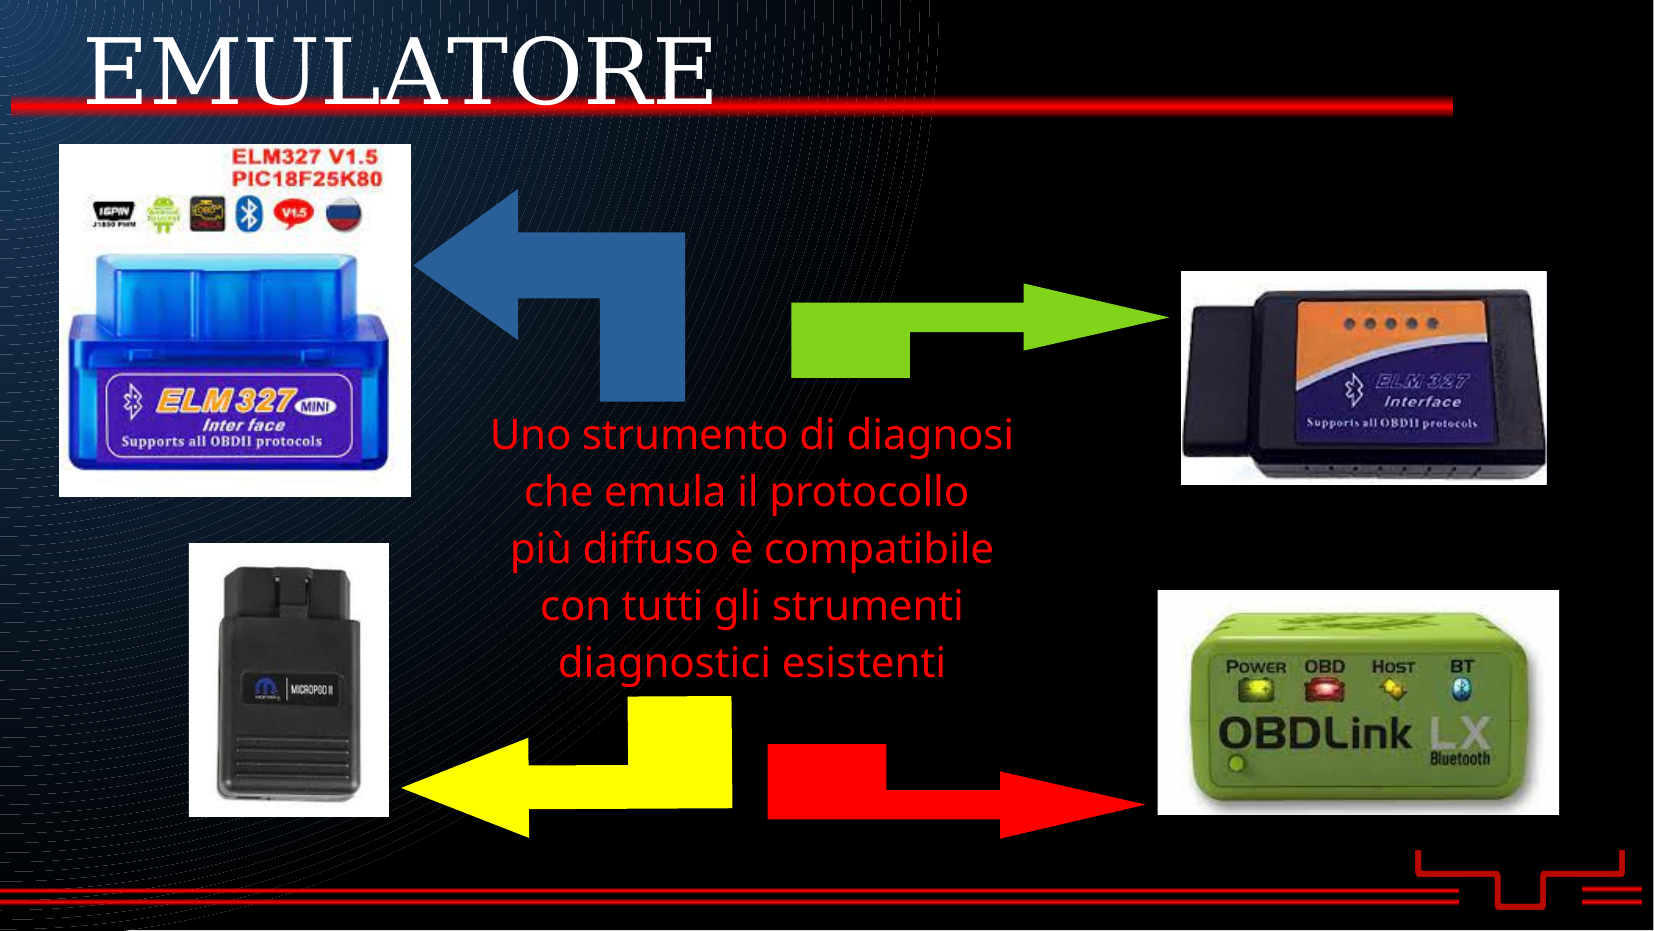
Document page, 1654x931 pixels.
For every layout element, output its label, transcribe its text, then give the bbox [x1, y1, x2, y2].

picture [1415, 850, 1625, 910]
text_box [413, 188, 686, 402]
text_box [0, 887, 1459, 894]
text_box [791, 283, 1170, 378]
text_box [1582, 885, 1642, 893]
title EMULATORE [82, 31, 1571, 124]
picture [1157, 590, 1560, 815]
text_box [401, 696, 733, 838]
text_box [11, 94, 82, 119]
text_box Uno strumento di diagnosi che emula il protocollo più diffuso è compatibile con tutti gli strumenti diagnostici esistenti [51, 389, 1453, 709]
picture [1181, 271, 1547, 485]
text_box [767, 744, 1146, 839]
picture [188, 543, 389, 817]
picture [59, 144, 411, 497]
text_box [1582, 898, 1642, 906]
text_box [0, 898, 1459, 906]
